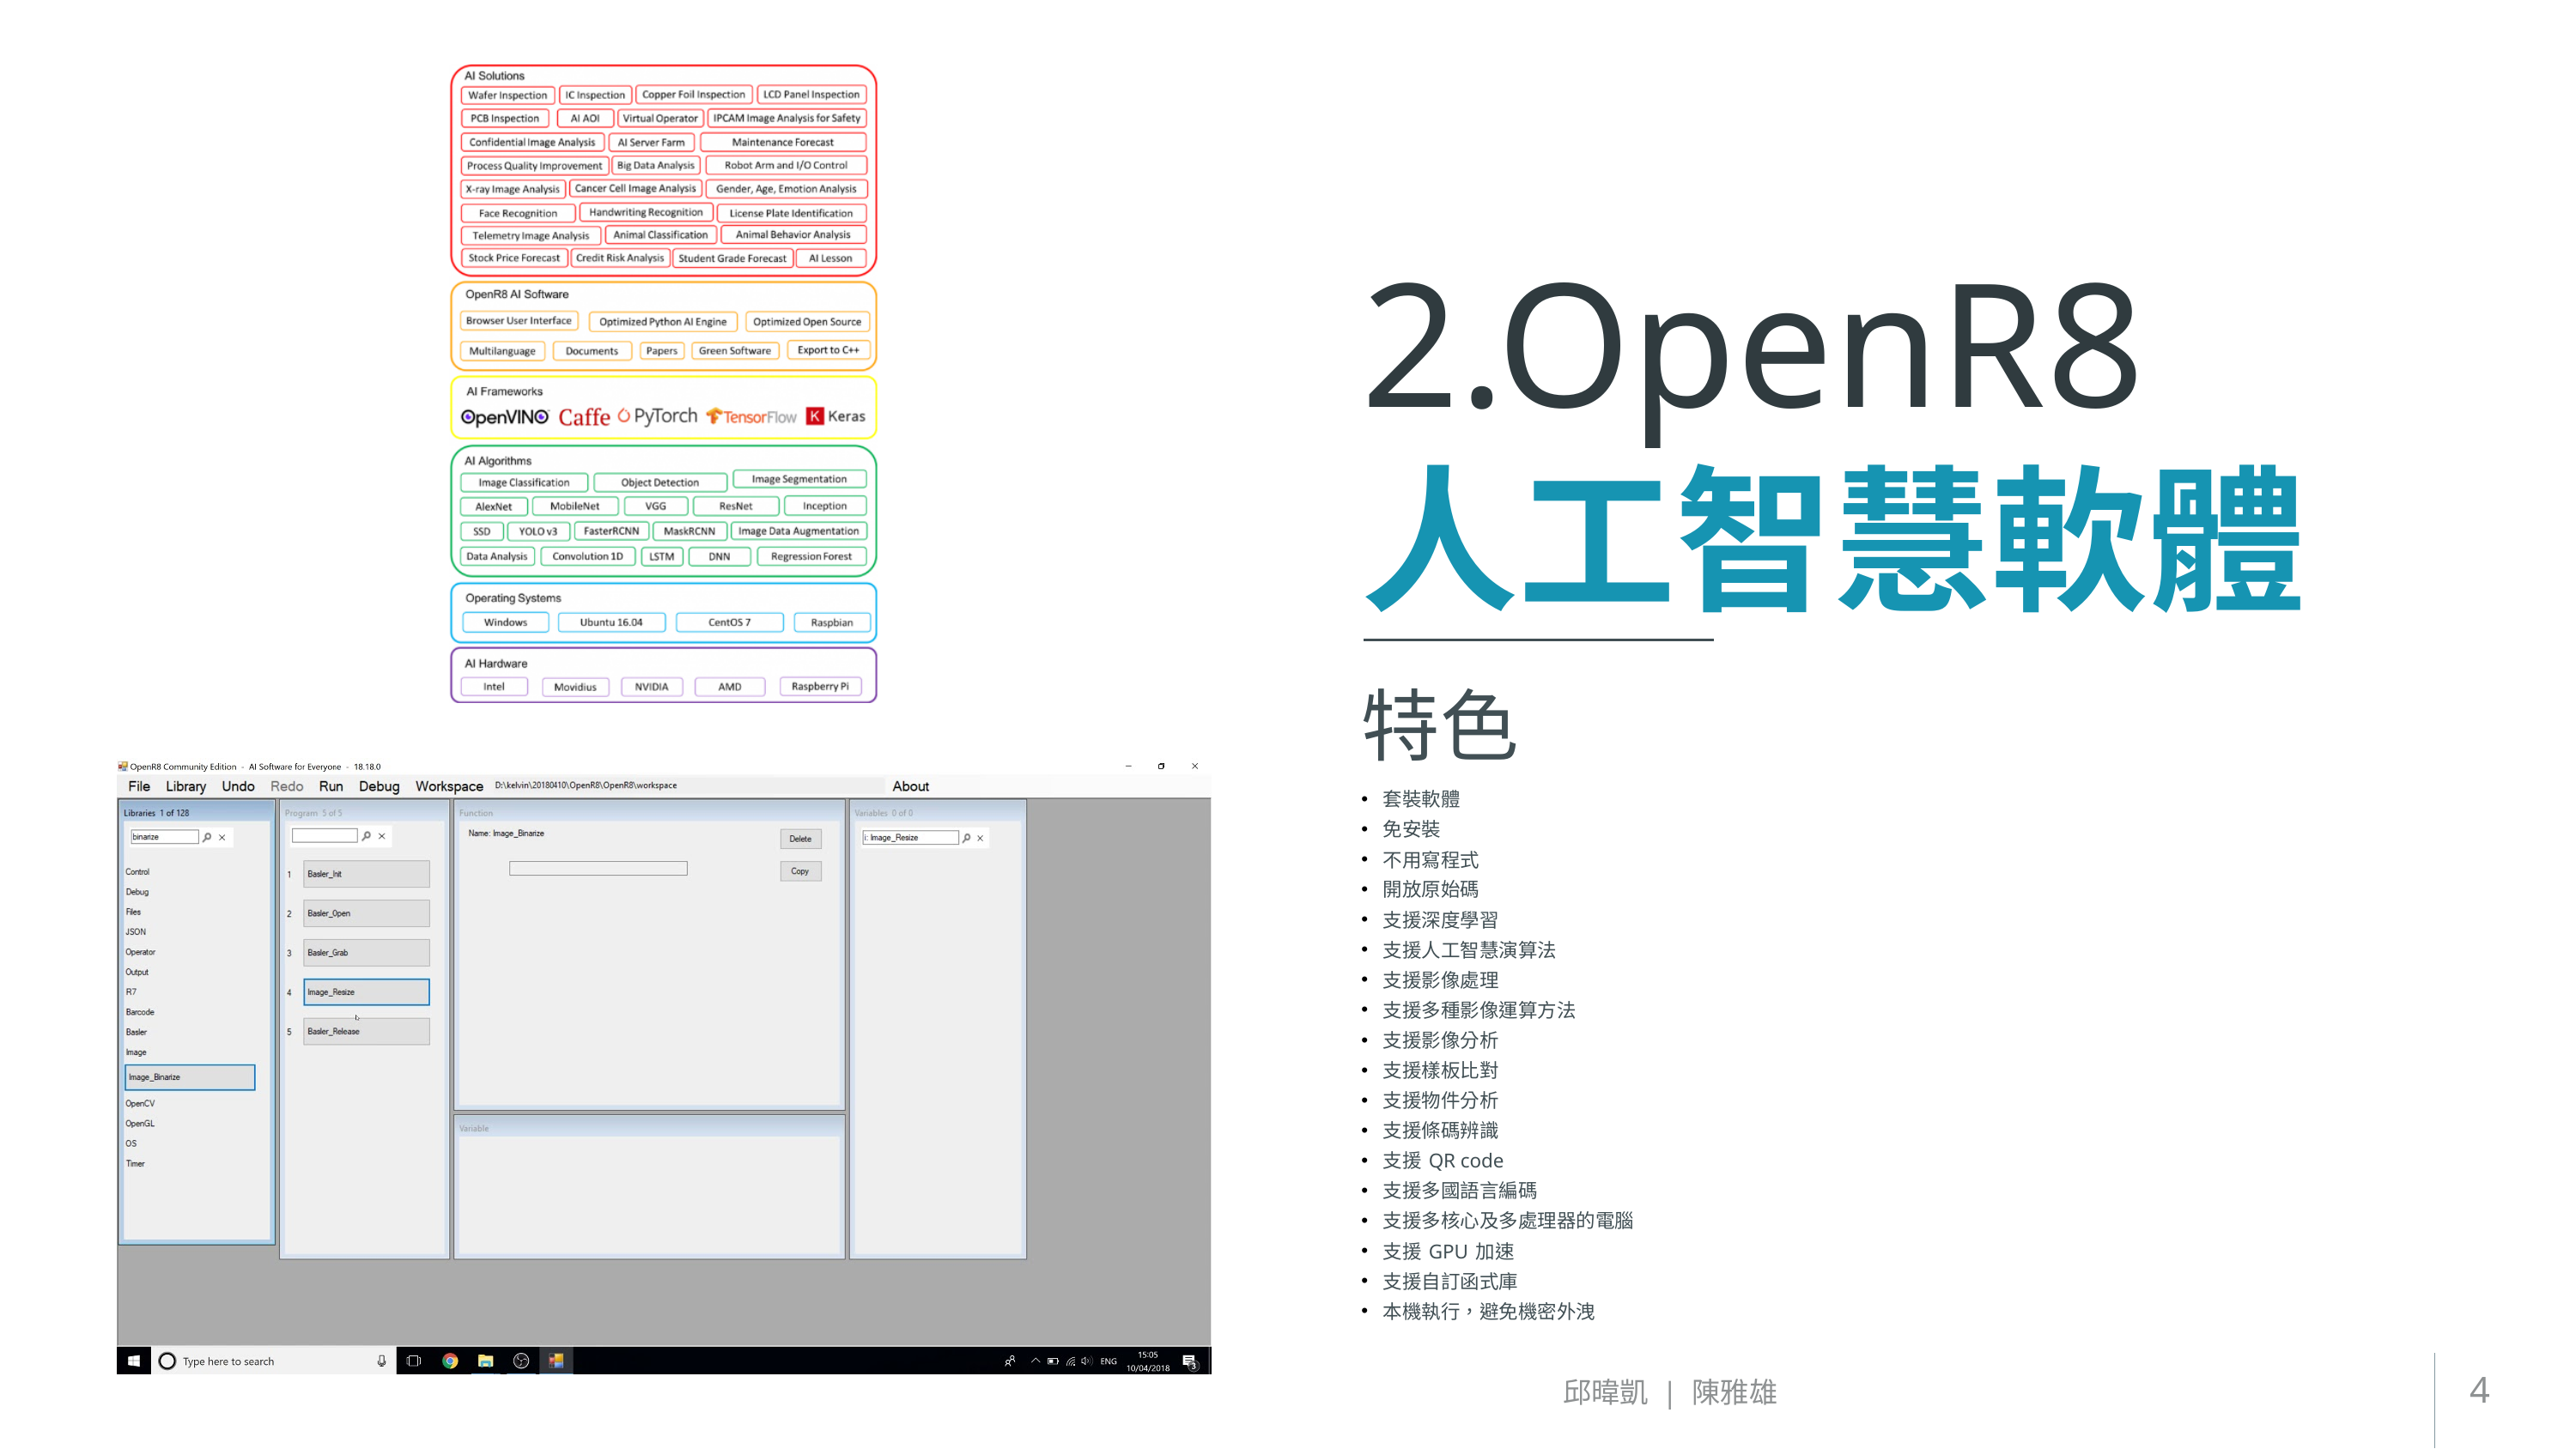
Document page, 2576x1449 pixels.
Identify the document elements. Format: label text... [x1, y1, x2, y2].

list 特色 [1348, 676, 2435, 784]
picture [117, 758, 1212, 1374]
picture [438, 58, 891, 715]
text_box 4 [2434, 1353, 2525, 1430]
title 2.OpenR8 人工智慧軟體 [1348, 58, 2435, 637]
list 套裝軟體 免安裝 不用寫程式 開放原始碼 支援深度學習 支援人工智慧演算法 支援影像處理 支援多種影像運算方法 支援影像分析 支援樣板比對 支援物件分析 支援條碼辨識 支援 QR code 支援多國語言編碼 支援多核心及多處理器的電腦 支援 GPU 加速 支援自訂函式庫 本機執行，避免機密外洩 [1348, 784, 2435, 1332]
text_box 邱暐凱 | 陳雅雄 [1550, 1353, 2420, 1430]
